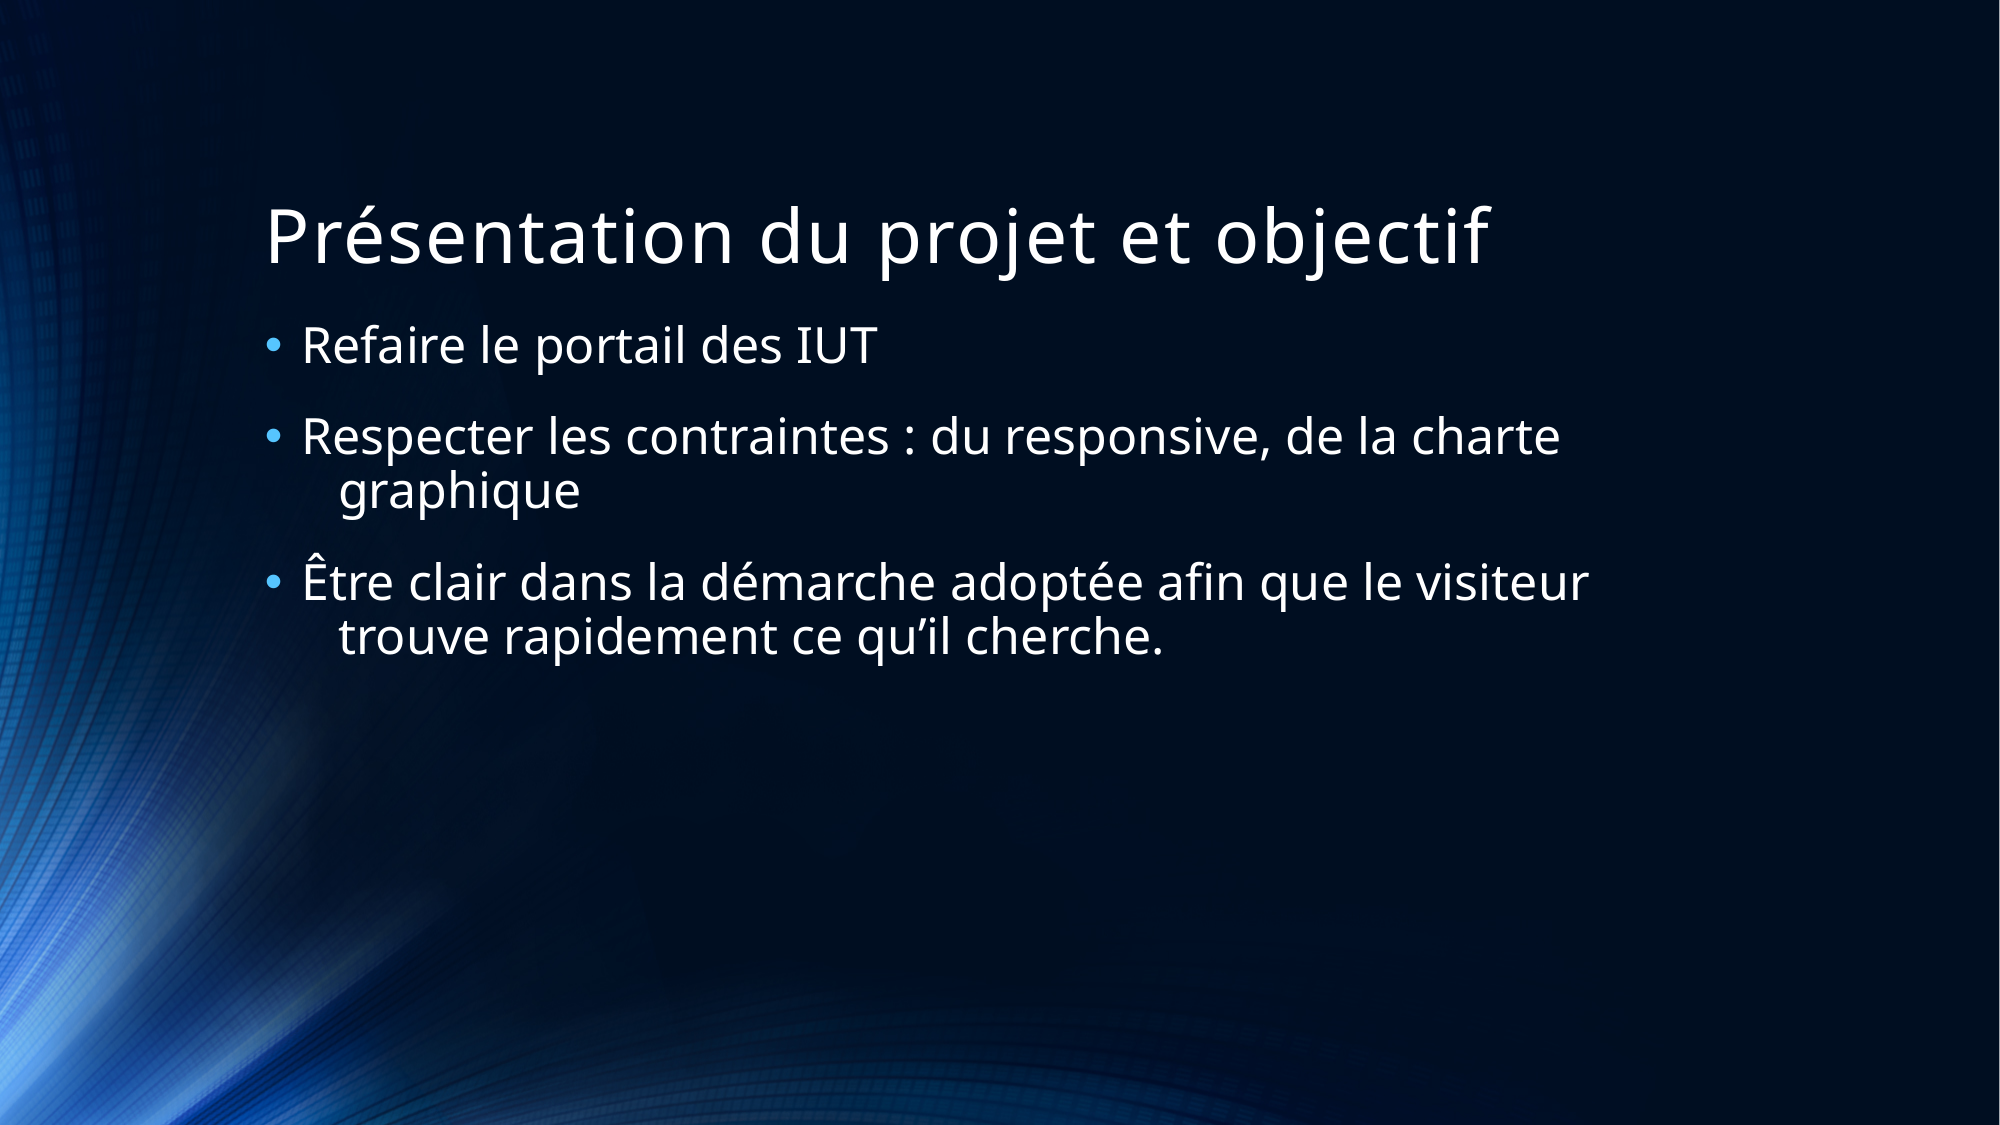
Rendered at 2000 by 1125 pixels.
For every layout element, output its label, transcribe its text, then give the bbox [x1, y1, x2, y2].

list Refaire le portail des IUT Respecter les contraintes : du responsive, de la charte graphique Être clair dans la démarche adoptée afin que le visiteur trouve rapidement ce qu’il cherche. [249, 312, 1749, 988]
title Présentation du projet et objectif [249, 62, 1750, 288]
